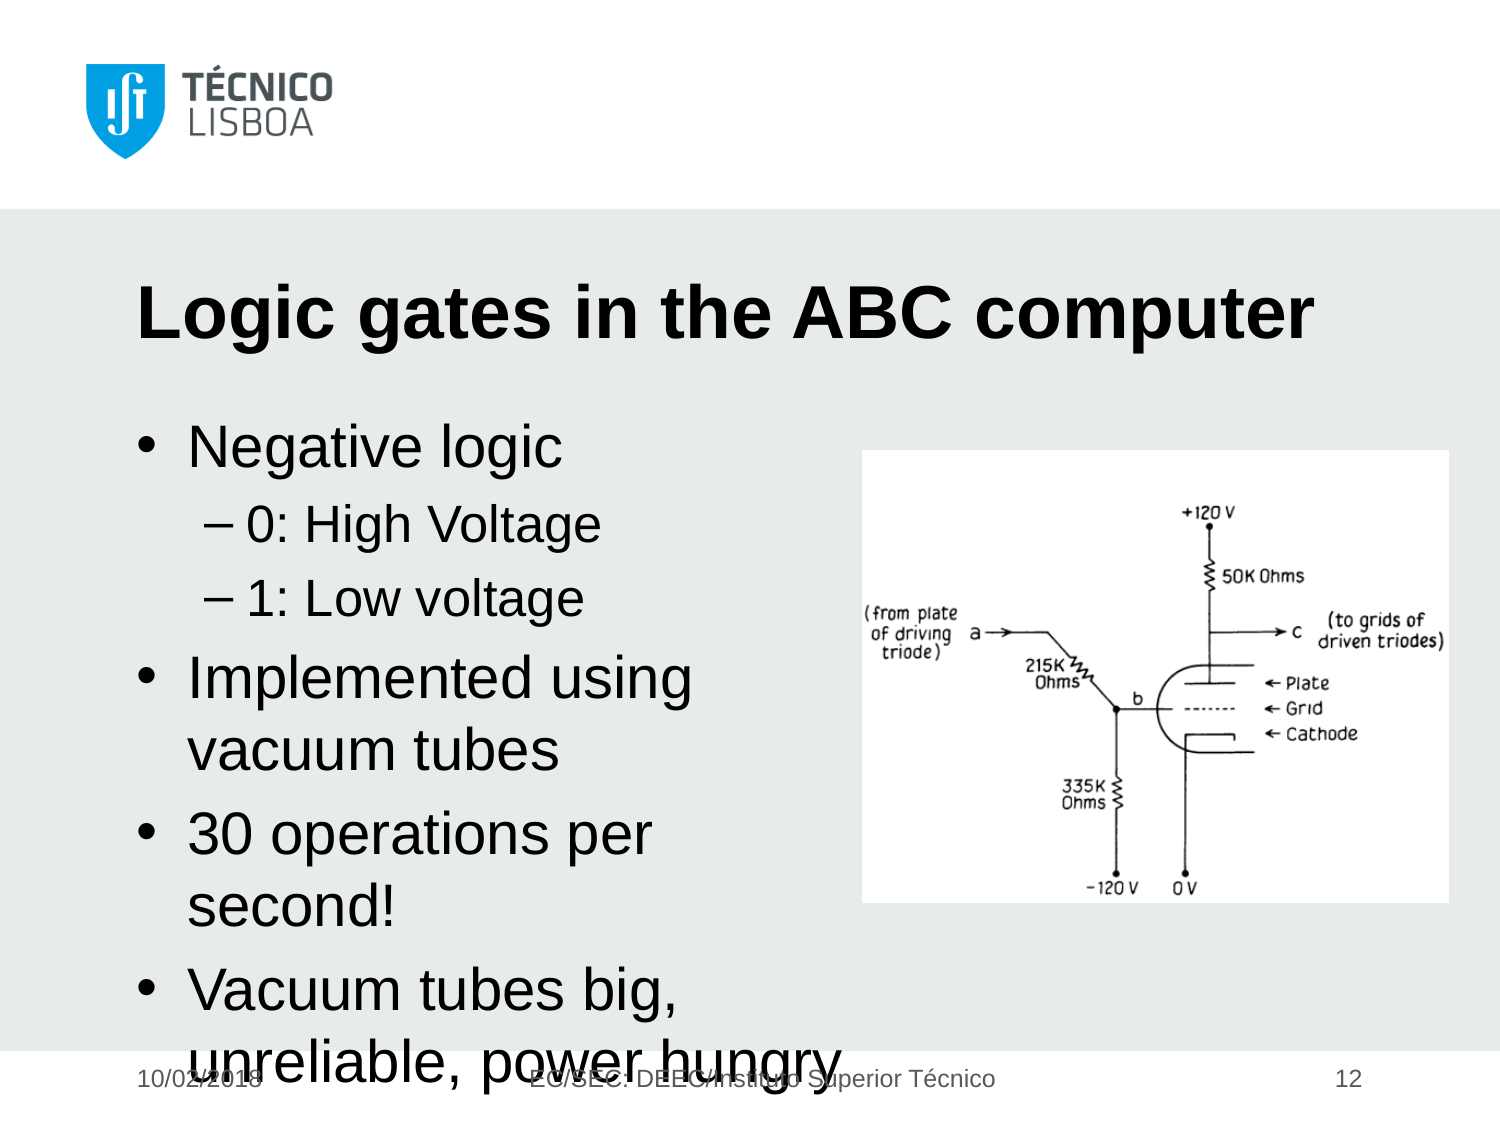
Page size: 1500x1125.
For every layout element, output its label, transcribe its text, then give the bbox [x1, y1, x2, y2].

slide_number <number> [1077, 1052, 1378, 1103]
slide_number 10/02/2018 [121, 1052, 425, 1103]
list Negative logic 0: High Voltage 1: Low voltage Implemented using vacuum tubes 30 operations per second! Vacuum tubes big, unreliable, power hungry [121, 400, 863, 1103]
title Logic gates in the ABC computer [121, 237, 1378, 381]
picture [0, 0, 1500, 1125]
footer EC/SEC: DEEC/Instituto Superior Técnico [512, 1052, 1021, 1103]
